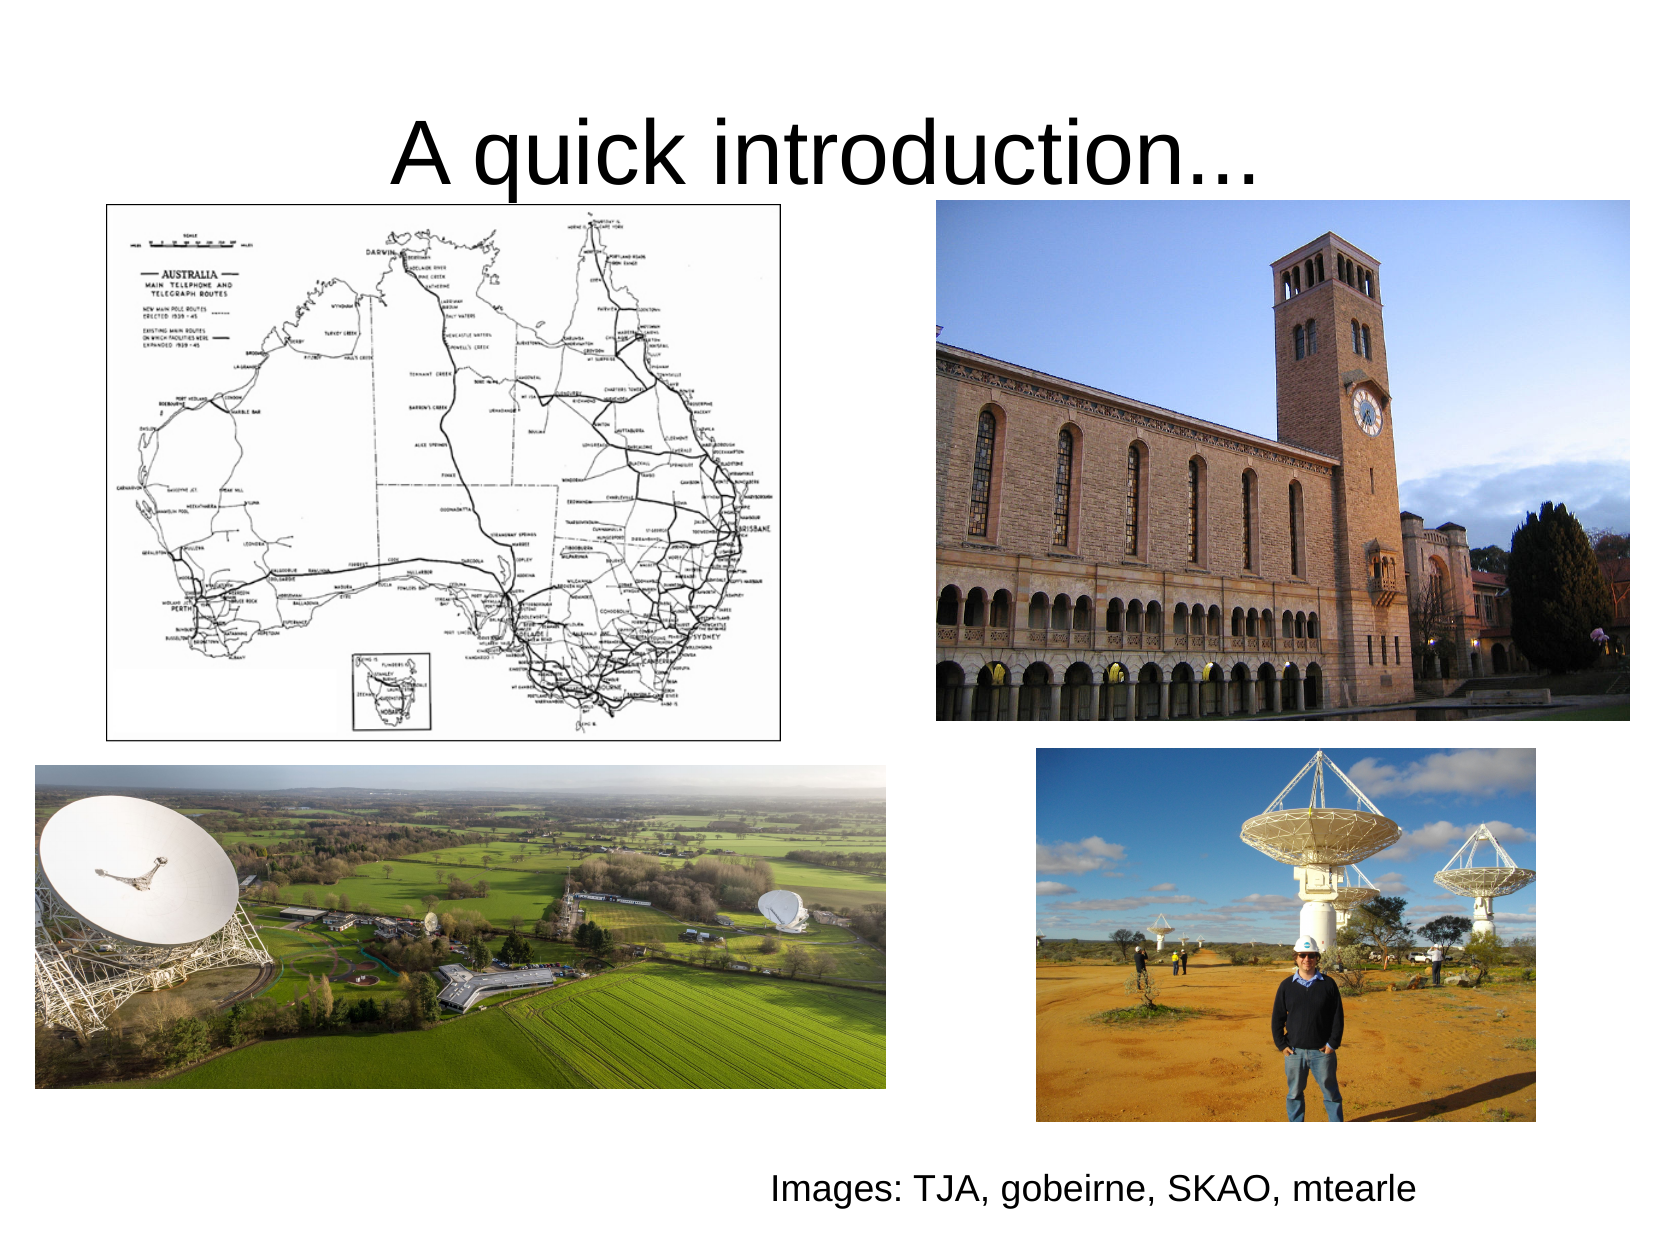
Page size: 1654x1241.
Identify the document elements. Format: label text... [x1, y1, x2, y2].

picture [106, 204, 781, 745]
picture [35, 765, 886, 1089]
title A quick introduction... [82, 49, 1571, 257]
text_box Images: TJA, gobeirne, SKAO, mtearle [755, 1159, 1477, 1217]
picture [936, 200, 1630, 721]
picture [1036, 748, 1536, 1123]
